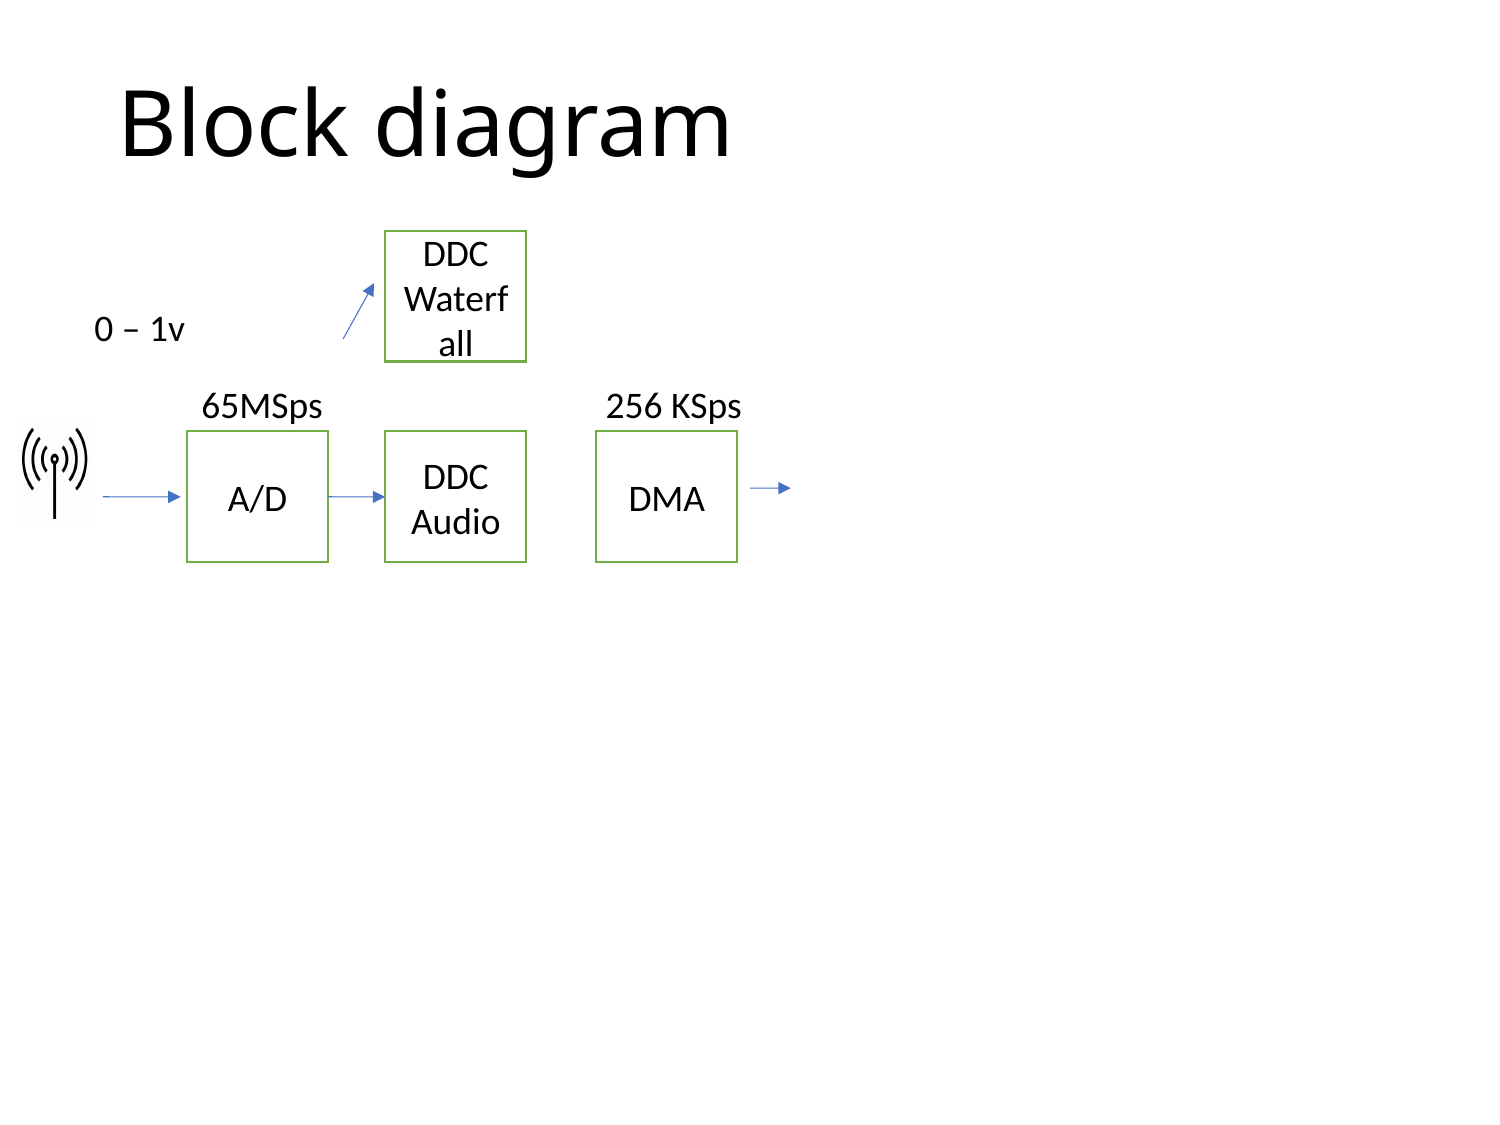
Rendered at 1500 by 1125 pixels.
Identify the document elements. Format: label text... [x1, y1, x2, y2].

text_box A/D [187, 434, 328, 563]
text_box DDC Audio [385, 431, 527, 563]
text_box DMA [596, 431, 738, 563]
picture [15, 419, 94, 525]
text_box DDC Waterfall [385, 230, 527, 362]
text_box Block diagram [102, 18, 1397, 236]
text_box 256 KSps [590, 374, 757, 434]
text_box 0 – 1v [79, 296, 201, 356]
text_box 65MSps [186, 374, 338, 434]
